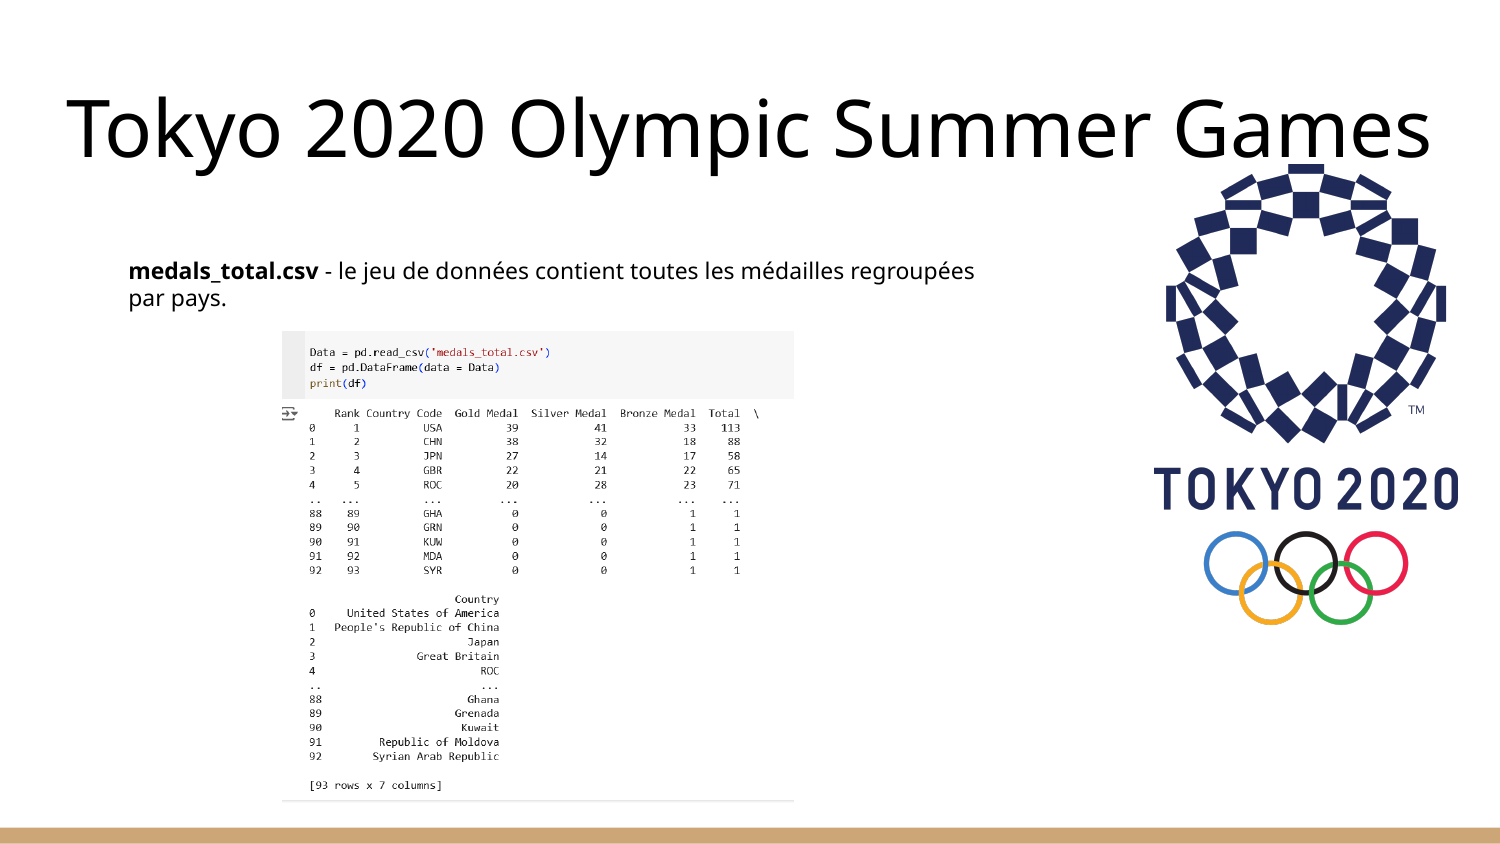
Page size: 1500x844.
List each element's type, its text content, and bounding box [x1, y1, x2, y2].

picture [282, 331, 794, 803]
title Tokyo 2020 Olympic Summer Games [51, 51, 1449, 189]
text_box medals_total.csv - le jeu de données contient toutes les médailles regroupées par pays. [113, 241, 998, 323]
picture [1154, 164, 1458, 625]
